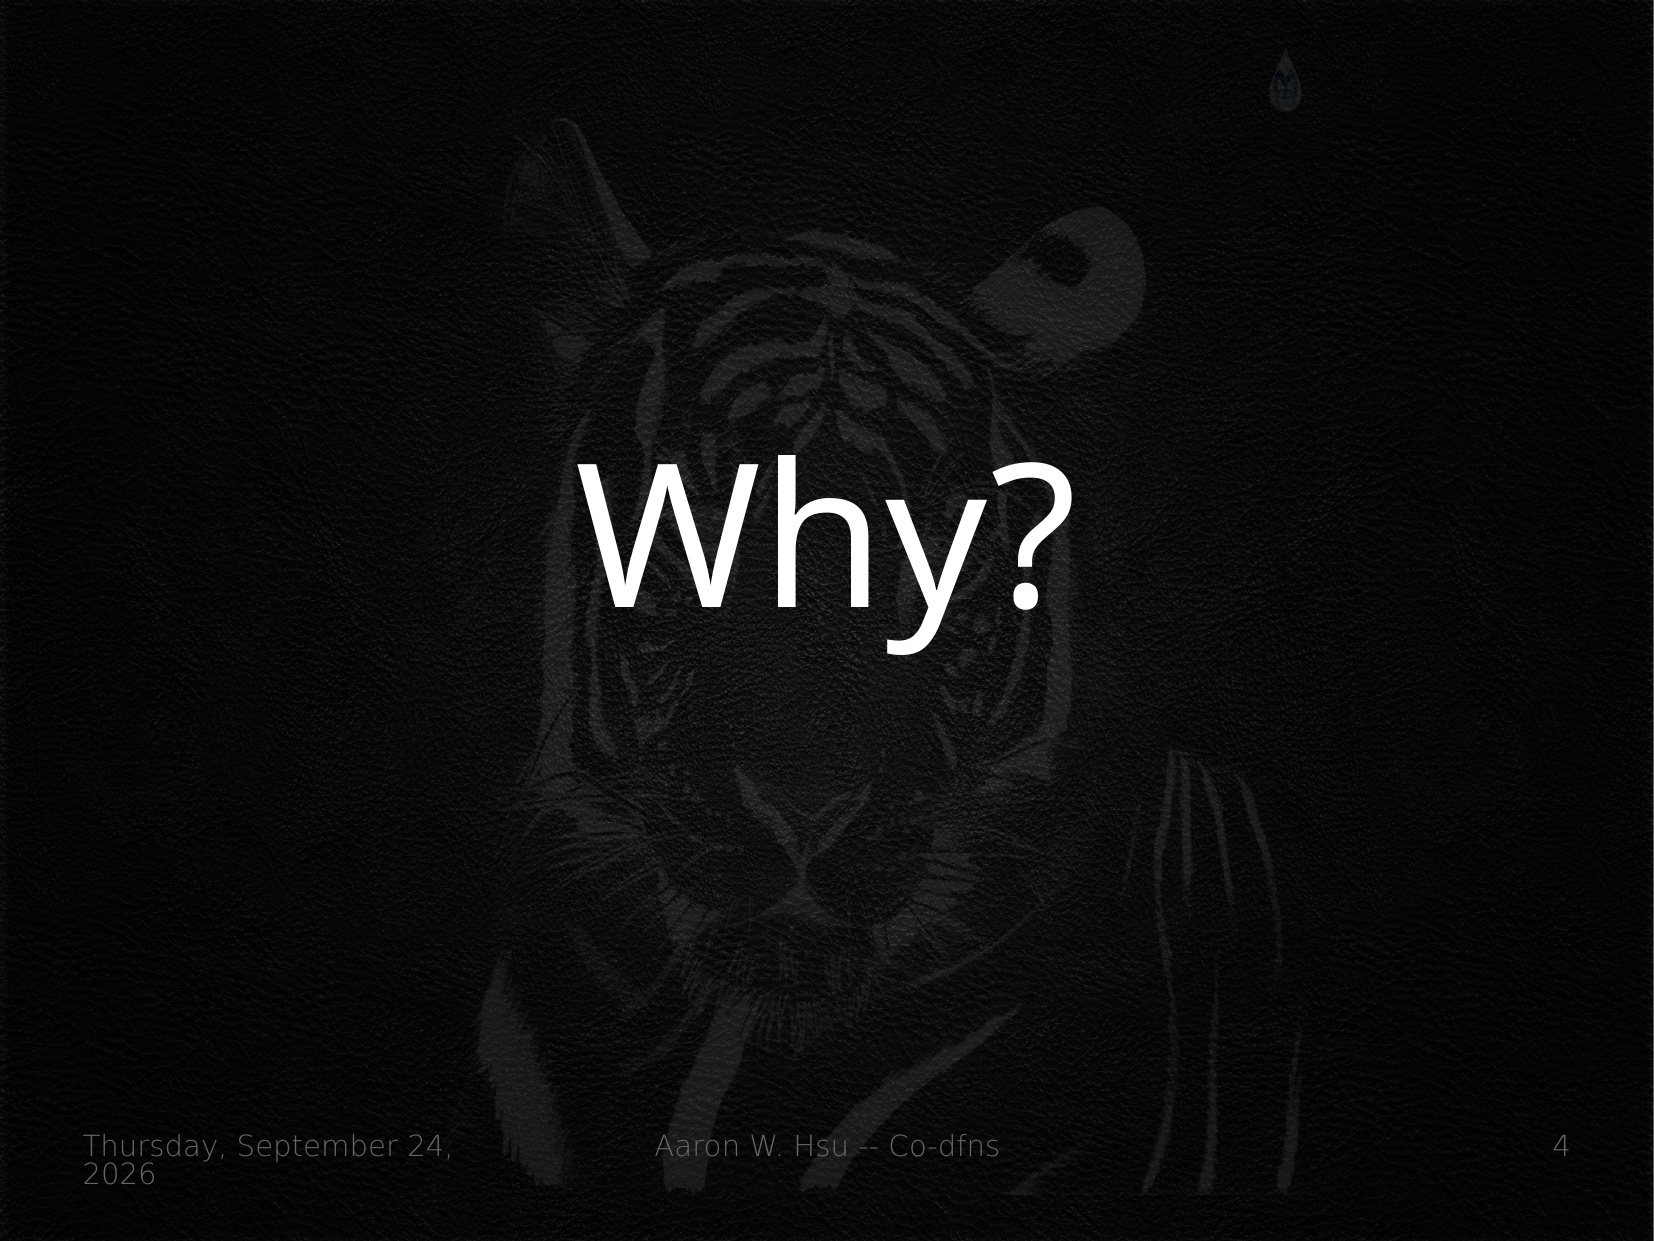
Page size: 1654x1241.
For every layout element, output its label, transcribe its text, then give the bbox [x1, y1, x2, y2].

subtitle Why? [82, 49, 1571, 1010]
picture [0, 0, 1654, 1241]
